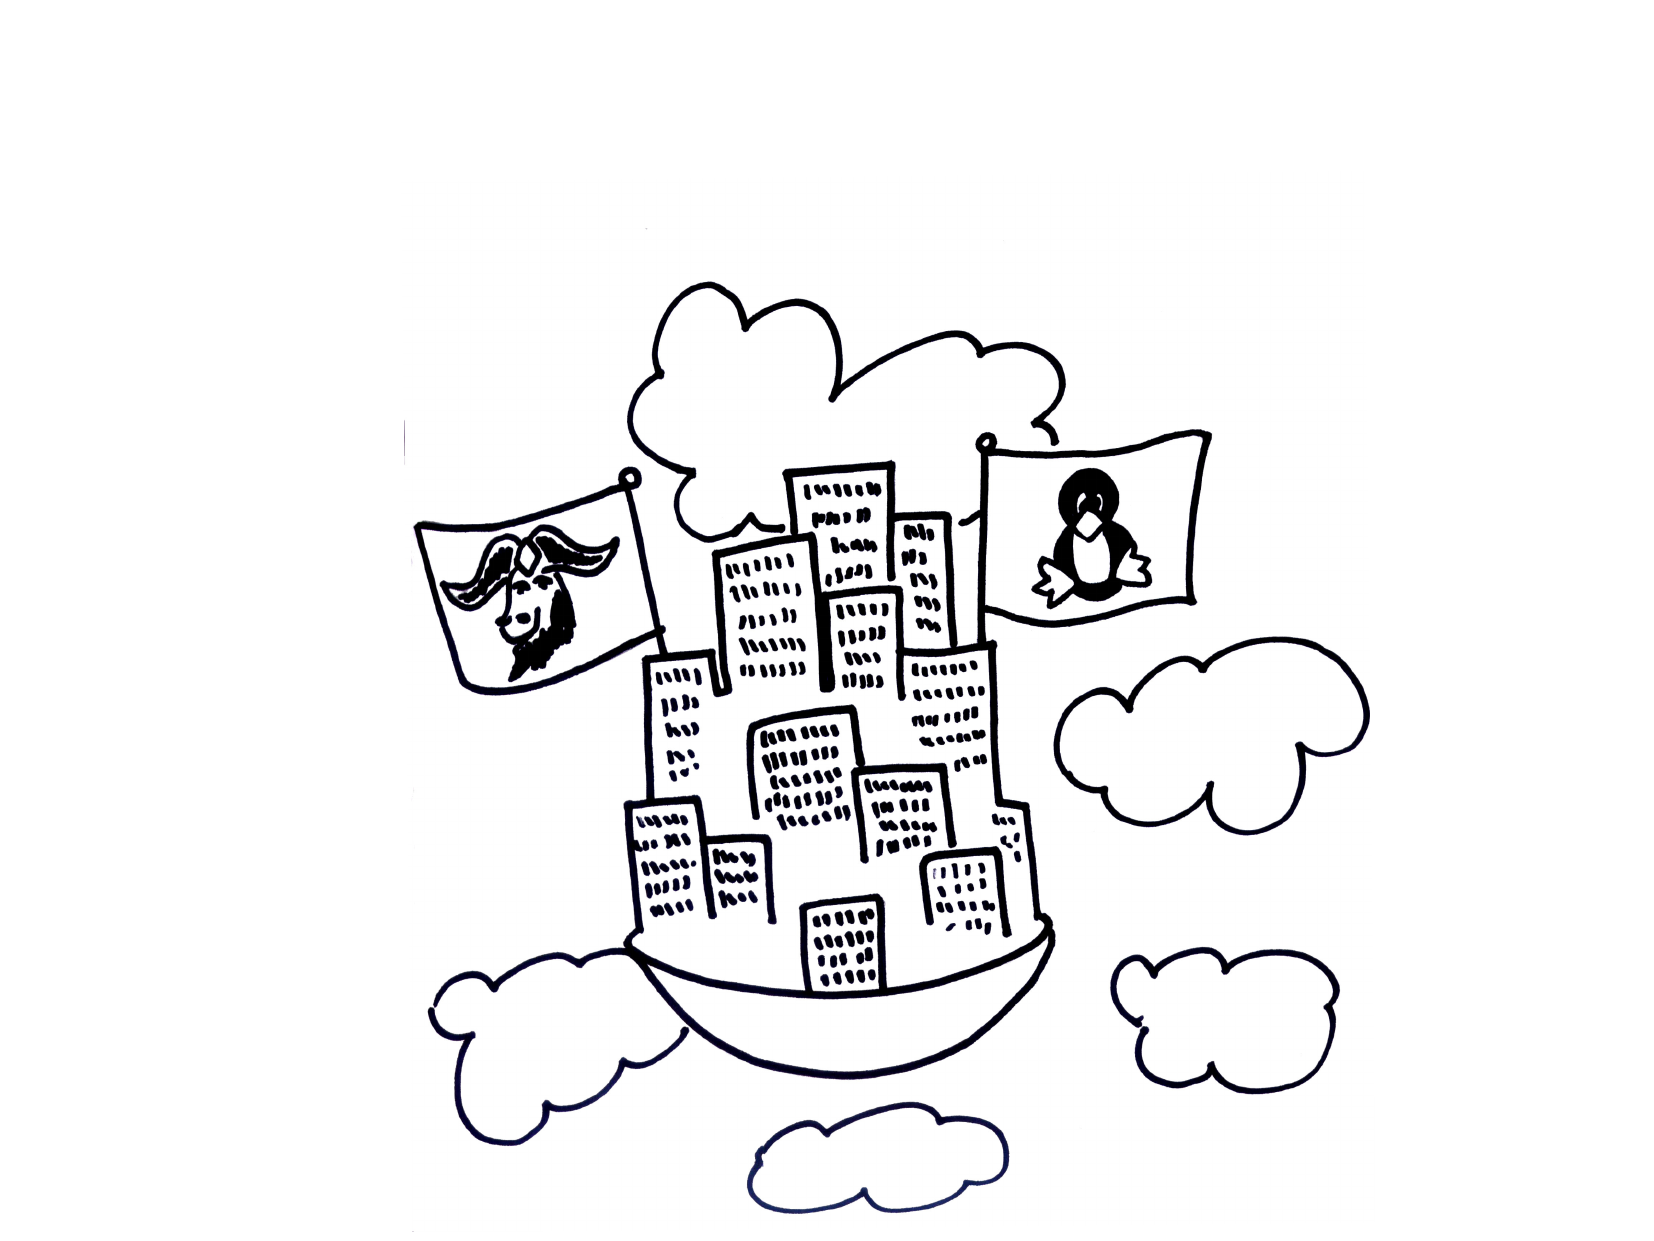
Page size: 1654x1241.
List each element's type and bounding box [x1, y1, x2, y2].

picture [401, 171, 1375, 1232]
